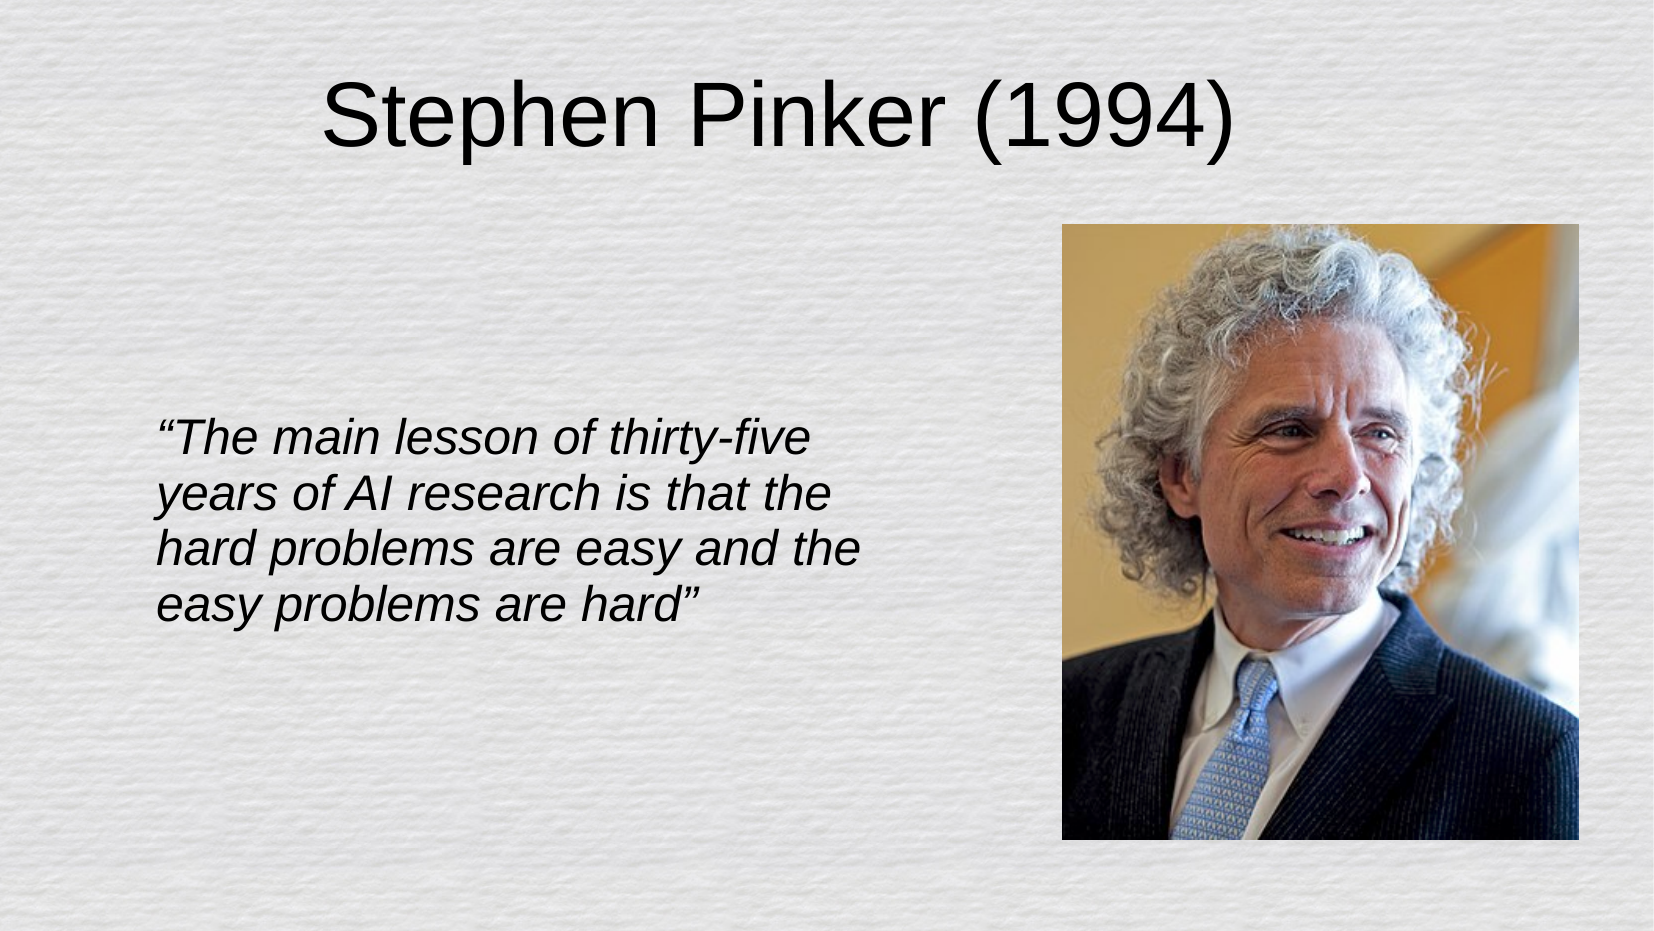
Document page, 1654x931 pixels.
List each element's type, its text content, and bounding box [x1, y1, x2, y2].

picture [0, 0, 1654, 931]
text_box “The main lesson of thirty-five years of AI research is that the hard problems are easy and the easy problems are hard” [105, 401, 945, 643]
title Stephen Pinker (1994) [35, 37, 1524, 193]
